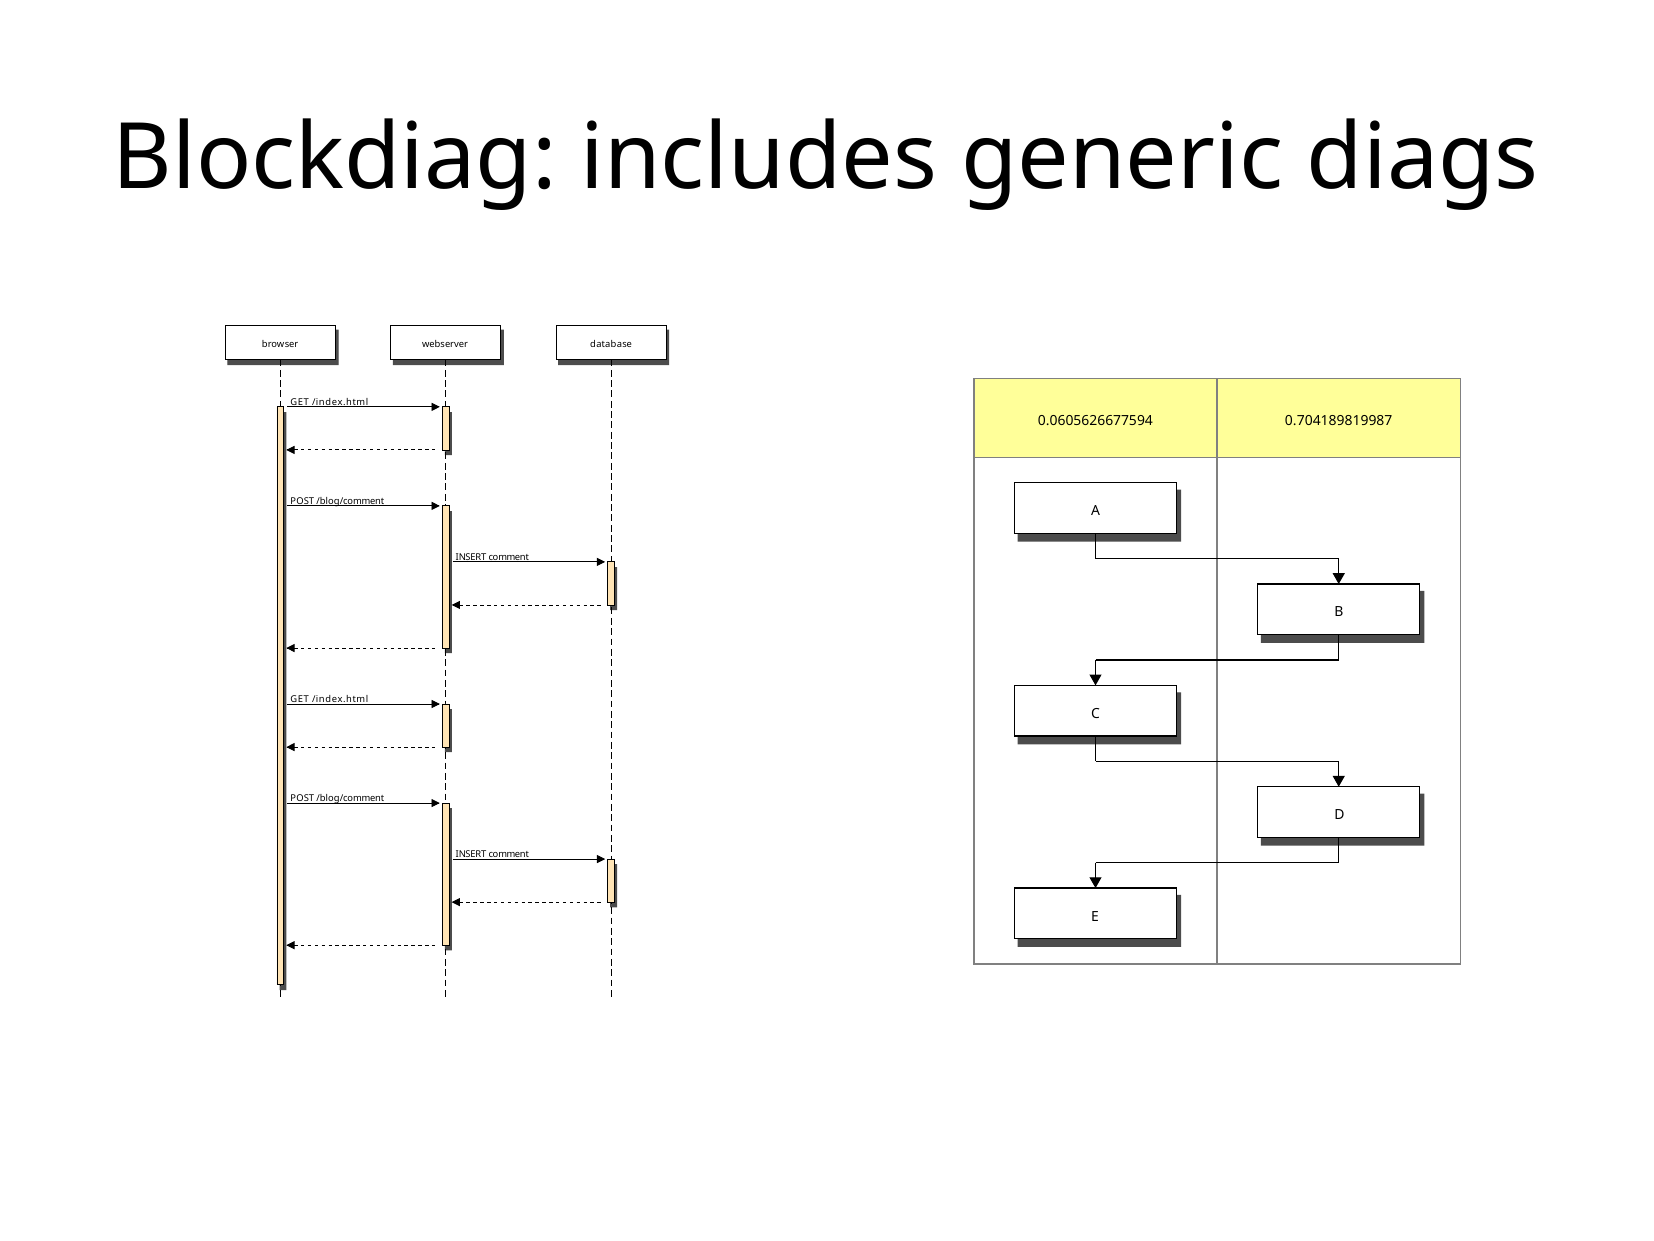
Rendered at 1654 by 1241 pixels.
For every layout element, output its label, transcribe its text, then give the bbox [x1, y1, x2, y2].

picture [932, 330, 1502, 991]
picture [169, 290, 722, 1010]
title Blockdiag: includes generic diags [82, 49, 1571, 257]
